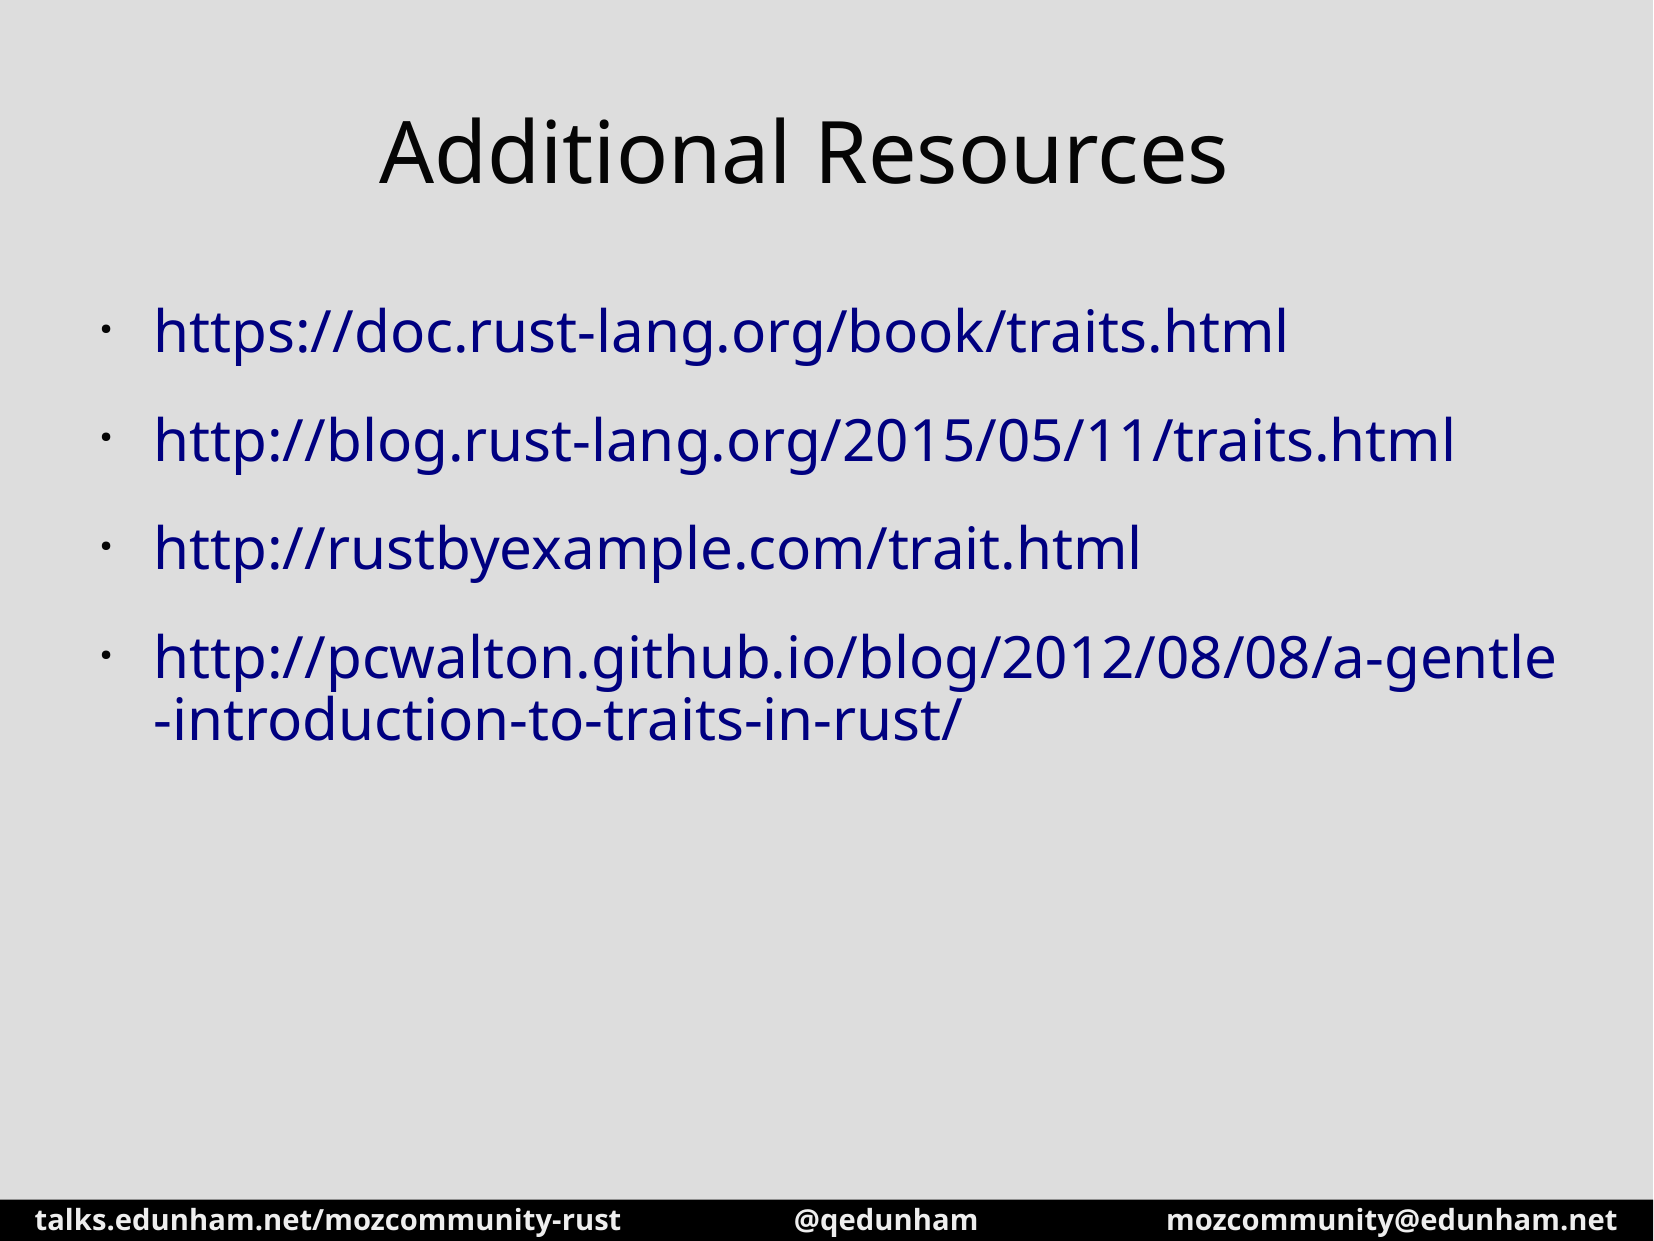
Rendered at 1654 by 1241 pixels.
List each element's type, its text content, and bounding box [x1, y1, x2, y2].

title Additional Resources [15, 47, 1594, 253]
list https://doc.rust-lang.org/book/traits.html http://blog.rust-lang.org/2015/05/11/traits.html http://rustbyexample.com/trait.html http://pcwalton.github.io/blog/2012/08/08/a-gentle-introduction-to-traits-in-rust/ [82, 290, 1571, 1010]
